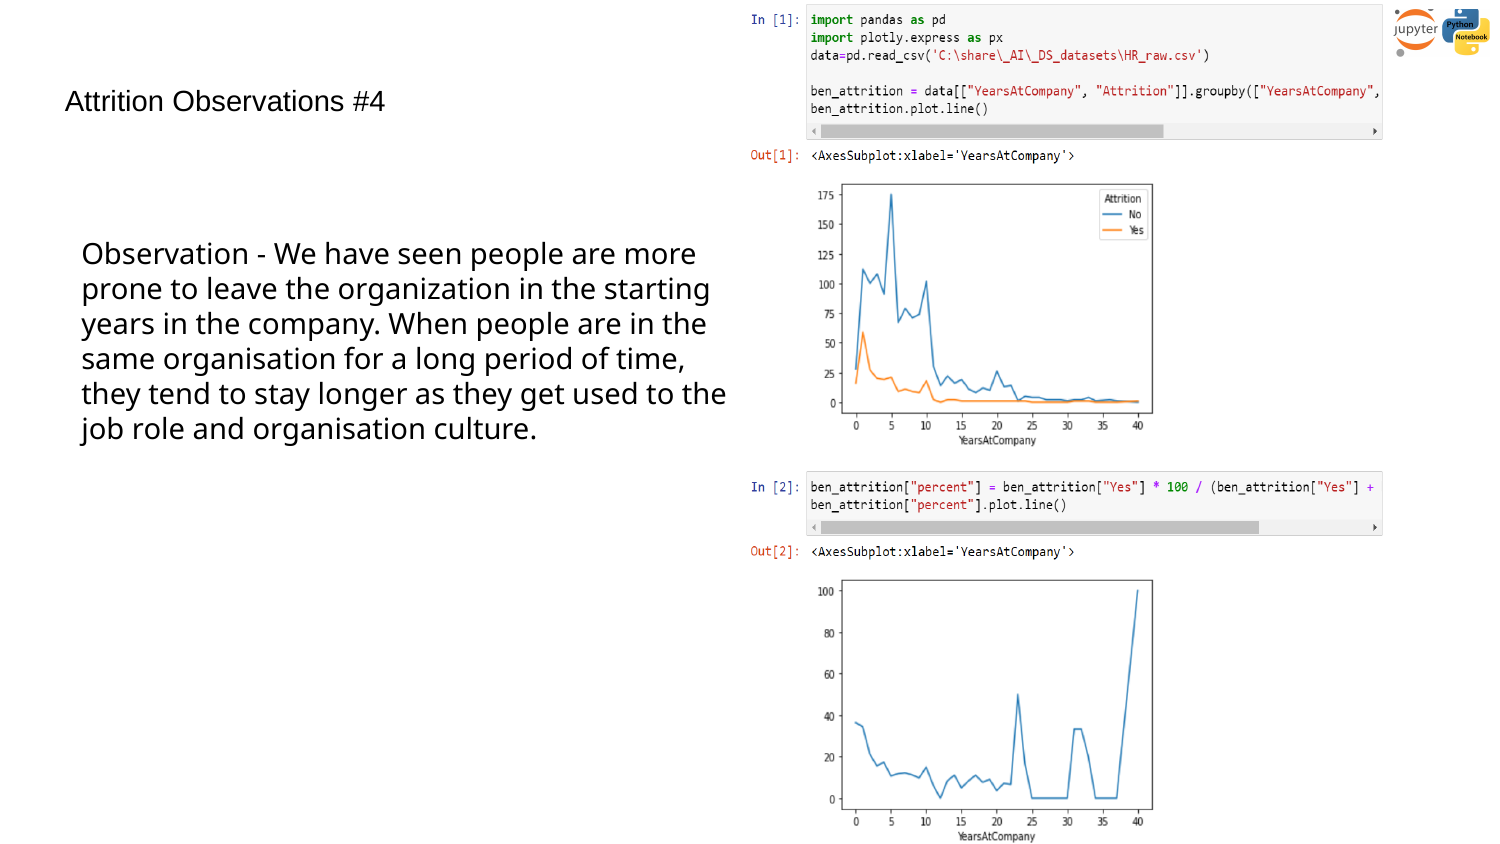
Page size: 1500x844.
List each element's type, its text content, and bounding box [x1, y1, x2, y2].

picture [750, 173, 1385, 844]
text_box Observation - We have seen people are more prone to leave the organization in the starting years in the company. When people are in the same organisation for a long period of time, they tend to stay longer as they get used to the job role and organisation culture. [66, 220, 750, 461]
picture [750, 0, 1385, 67]
title Attrition Observations #4 [49, 67, 1448, 173]
picture [1386, 9, 1490, 62]
